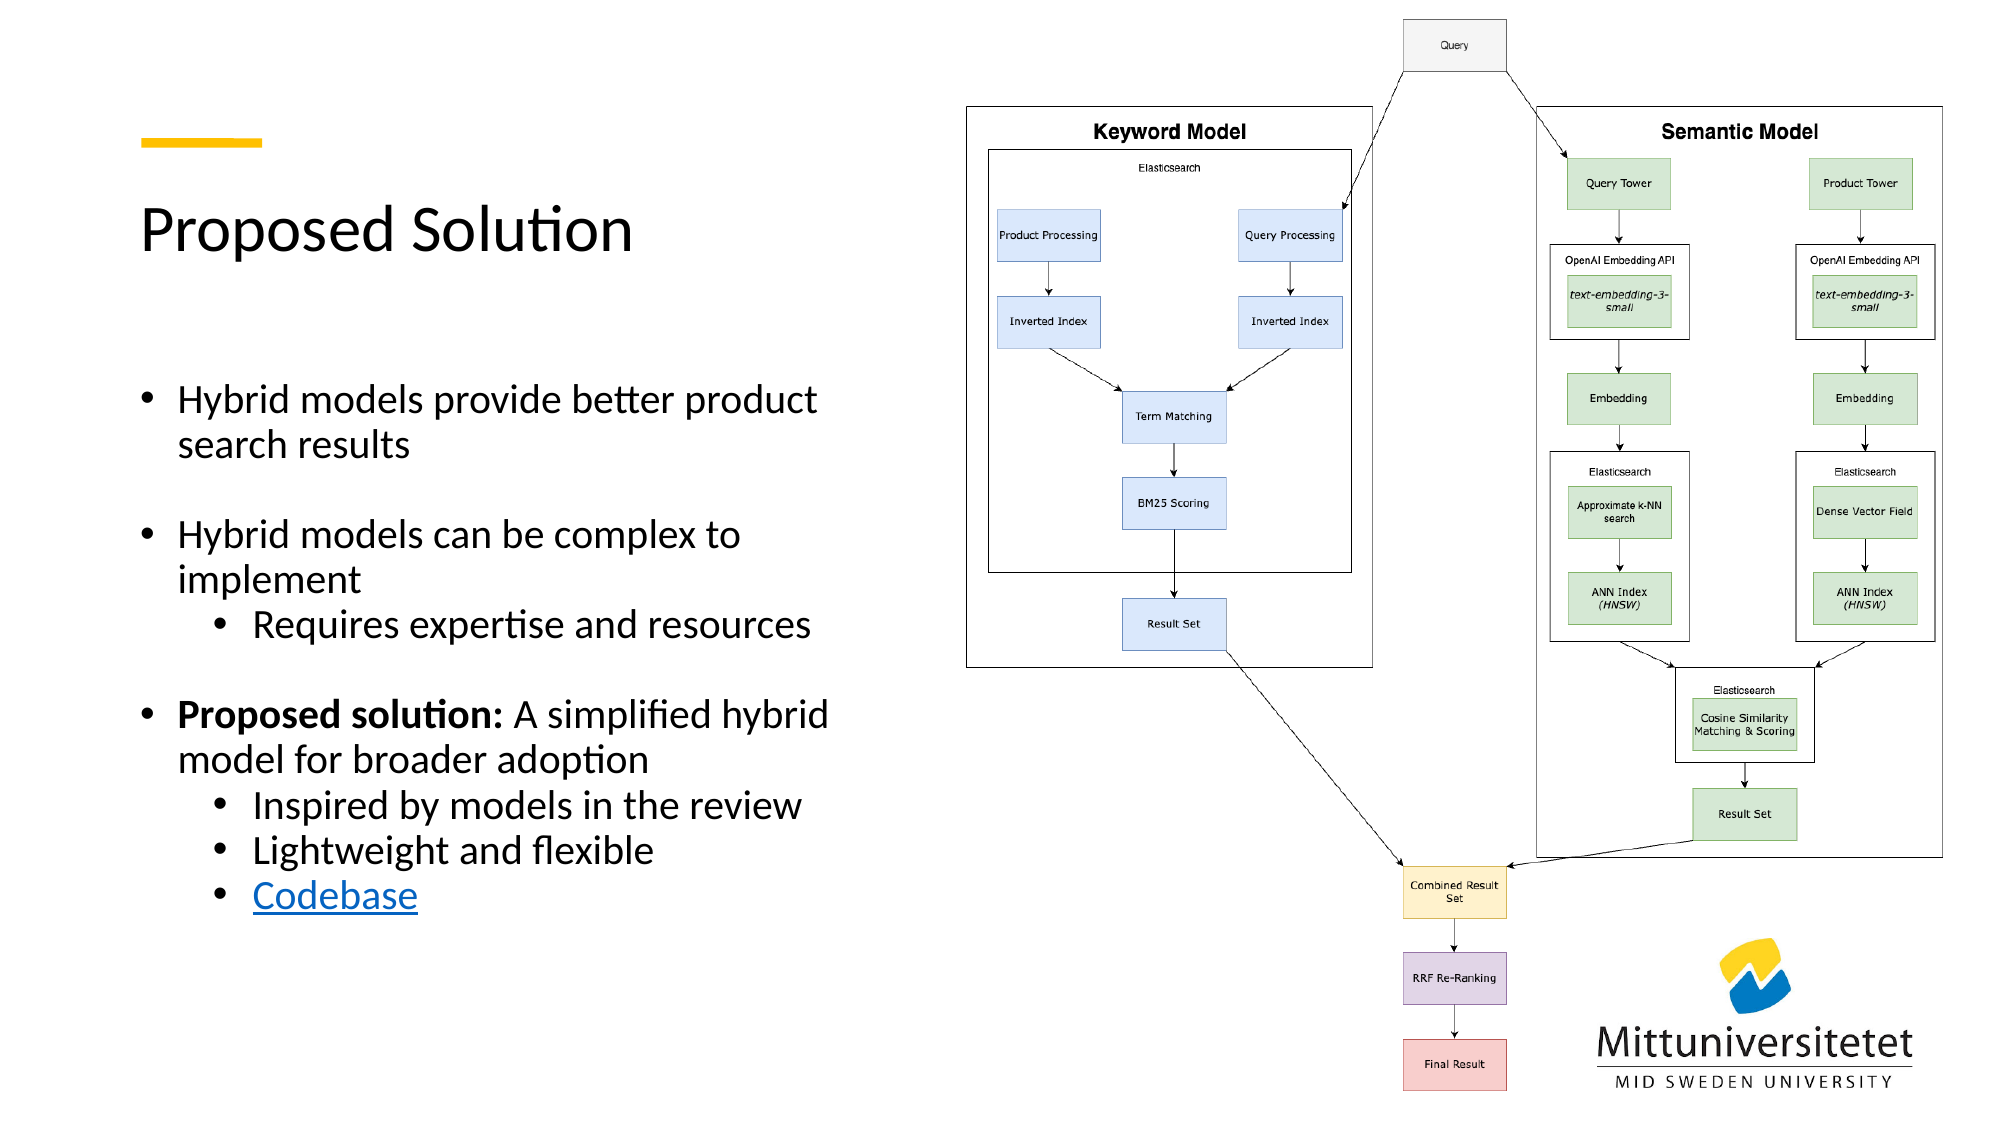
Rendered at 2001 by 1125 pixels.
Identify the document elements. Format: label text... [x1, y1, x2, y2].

picture [966, 19, 1943, 1091]
list Hybrid models provide better product search results Hybrid models can be complex to implement Requires expertise and resources Proposed solution: A simplified hybrid model for broader adoption Inspired by models in the review Lightweight and flexible Codebase [124, 319, 917, 1088]
title Proposed Solution [124, 186, 966, 417]
